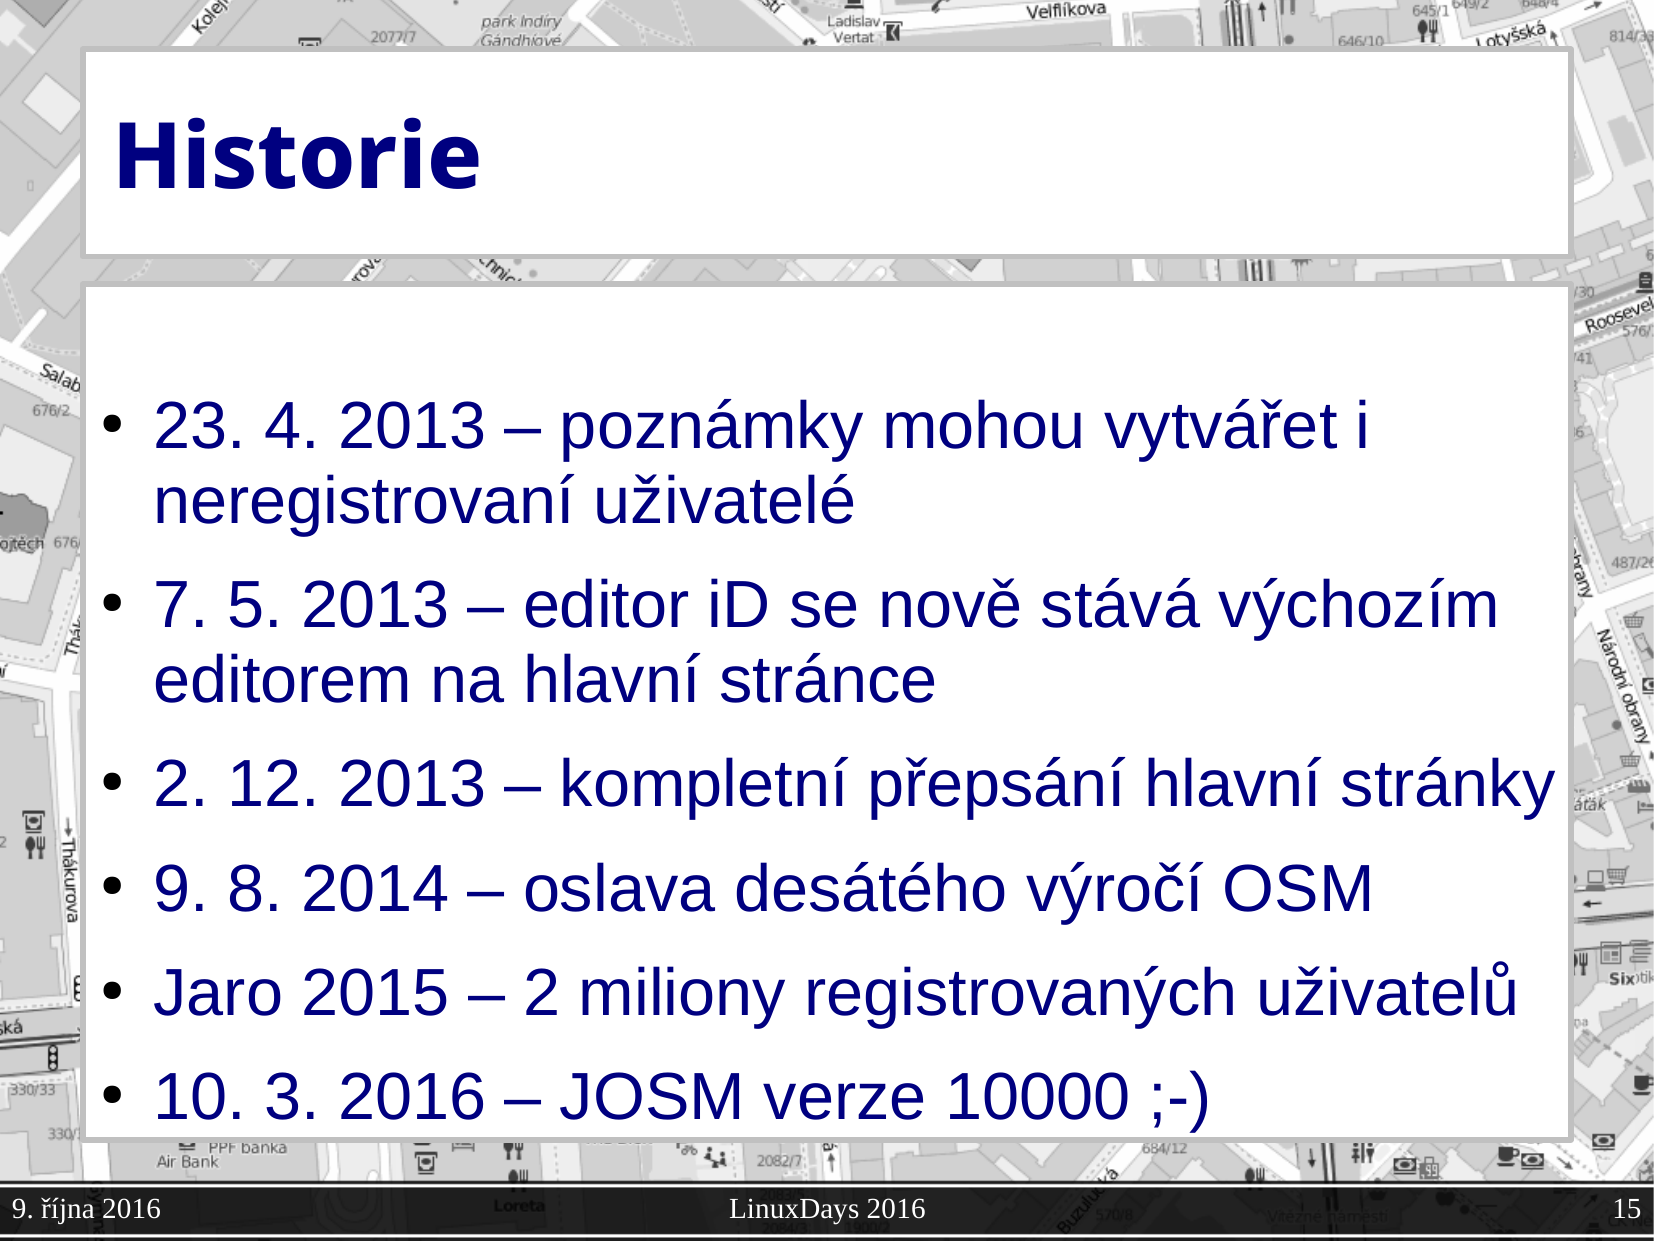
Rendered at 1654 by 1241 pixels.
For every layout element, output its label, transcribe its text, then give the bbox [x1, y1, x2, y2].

picture [0, 0, 1654, 1241]
list 23. 4. 2013 – poznámky mohou vytvářet i neregistrovaní uživatelé 7. 5. 2013 – editor iD se nově stává výchozím editorem na hlavní stránce 2. 12. 2013 – kompletní přepsání hlavní stránky 9. 8. 2014 – oslava desátého výročí OSM Jaro 2015 – 2 miliony registrovaných uživatelů 10. 3. 2016 – JOSM verze 10000 ;-) [82, 284, 1571, 1140]
title Historie [82, 49, 1571, 257]
